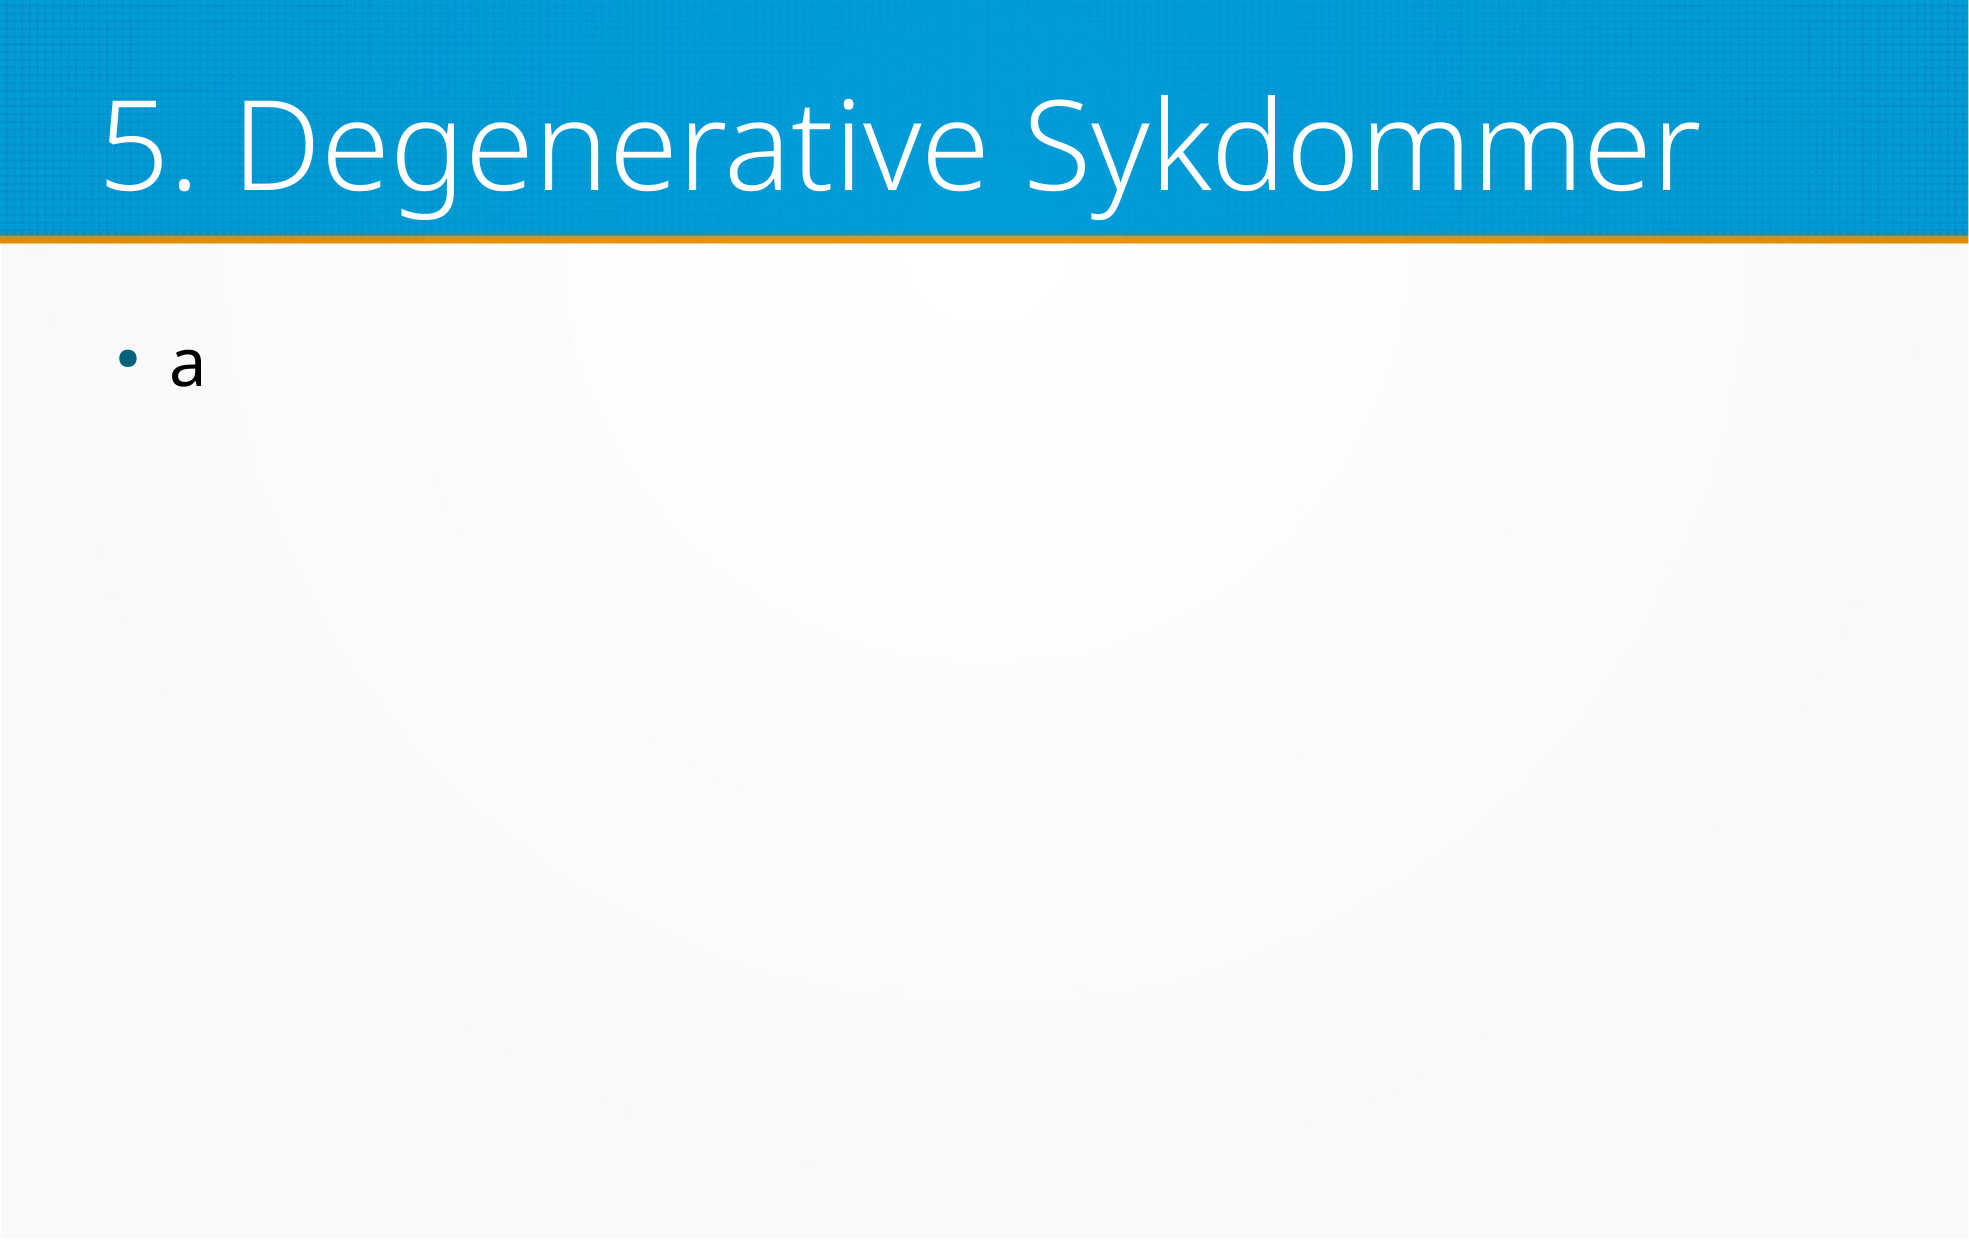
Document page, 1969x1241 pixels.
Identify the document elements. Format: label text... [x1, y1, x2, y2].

list a [98, 315, 1861, 1081]
picture [0, 233, 1969, 1241]
title 5. Degenerative Sykdommer [98, 19, 1870, 227]
